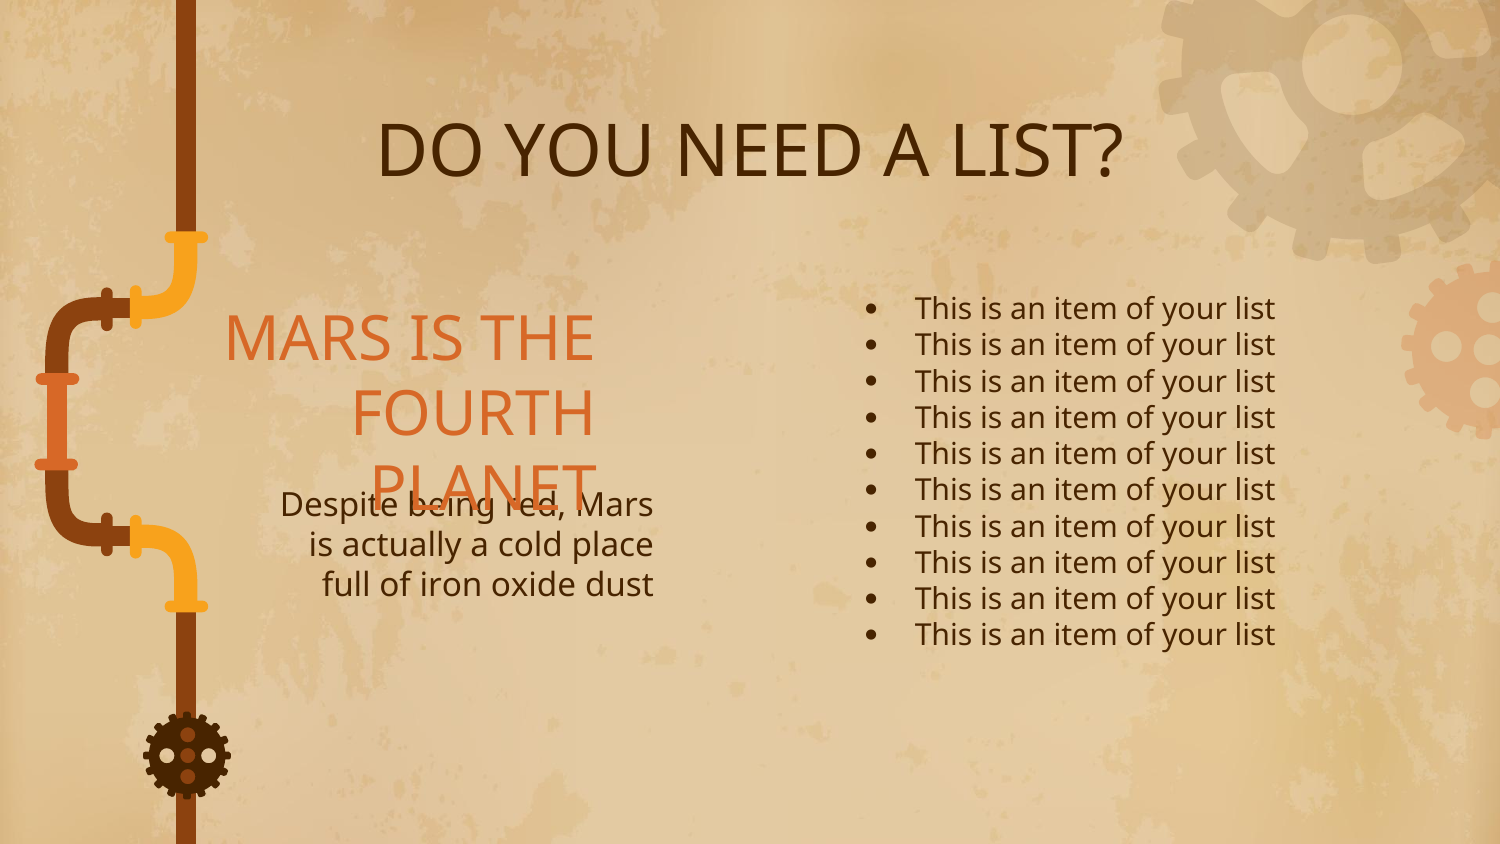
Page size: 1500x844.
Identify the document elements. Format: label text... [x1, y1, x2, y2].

list This is an item of your list This is an item of your list This is an item of your list This is an item of your list This is an item of your list This is an item of your list This is an item of your list This is an item of your list This is an item of your list This is an item of your list [812, 263, 1292, 678]
title DO YOU NEED A LIST? [116, 88, 1384, 166]
subtitle MARS IS THE FOURTH PLANET [208, 283, 688, 468]
subtitle Despite being red, Mars is actually a cold place full of iron oxide dust [264, 468, 688, 653]
